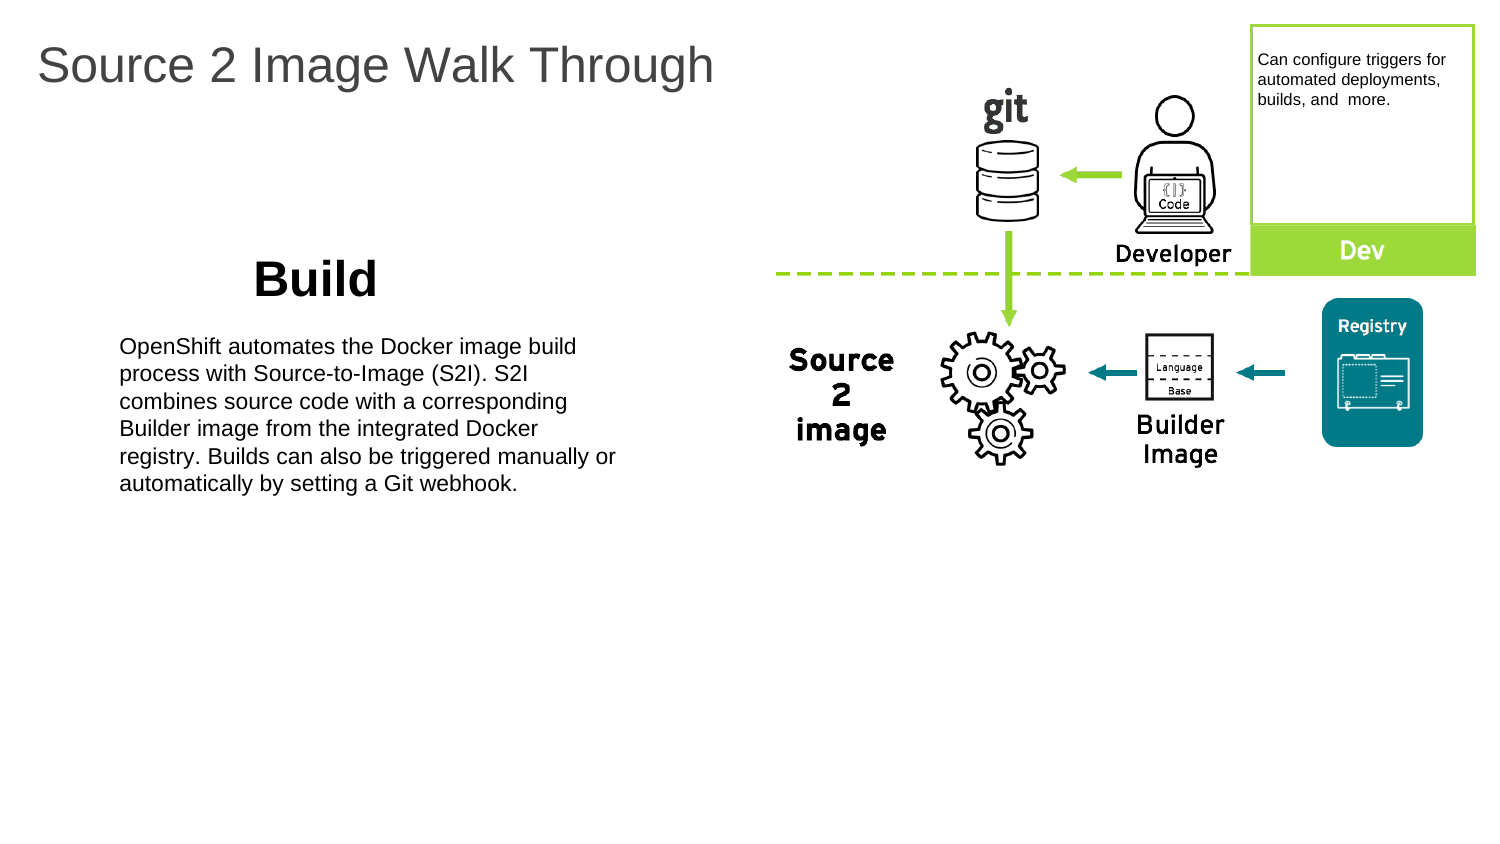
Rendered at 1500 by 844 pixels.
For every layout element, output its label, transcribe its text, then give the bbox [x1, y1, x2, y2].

picture [789, 347, 894, 447]
picture [1322, 298, 1423, 447]
text_box Can configure triggers for automated deployments, builds, and more. [1242, 33, 1476, 167]
picture [940, 331, 1066, 466]
text_box Build [238, 231, 401, 304]
title Source 2 Image Walk Through [22, 17, 743, 75]
text_box OpenShift automates the Docker image build process with Source-to-Image (S2I). S2I combines source code with a corresponding Builder image from the integrated Docker registry. Builds can also be triggered manually or automatically by setting a Git webhook. [104, 316, 632, 516]
picture [776, 24, 1476, 327]
picture [1088, 333, 1225, 469]
picture [1236, 364, 1285, 381]
